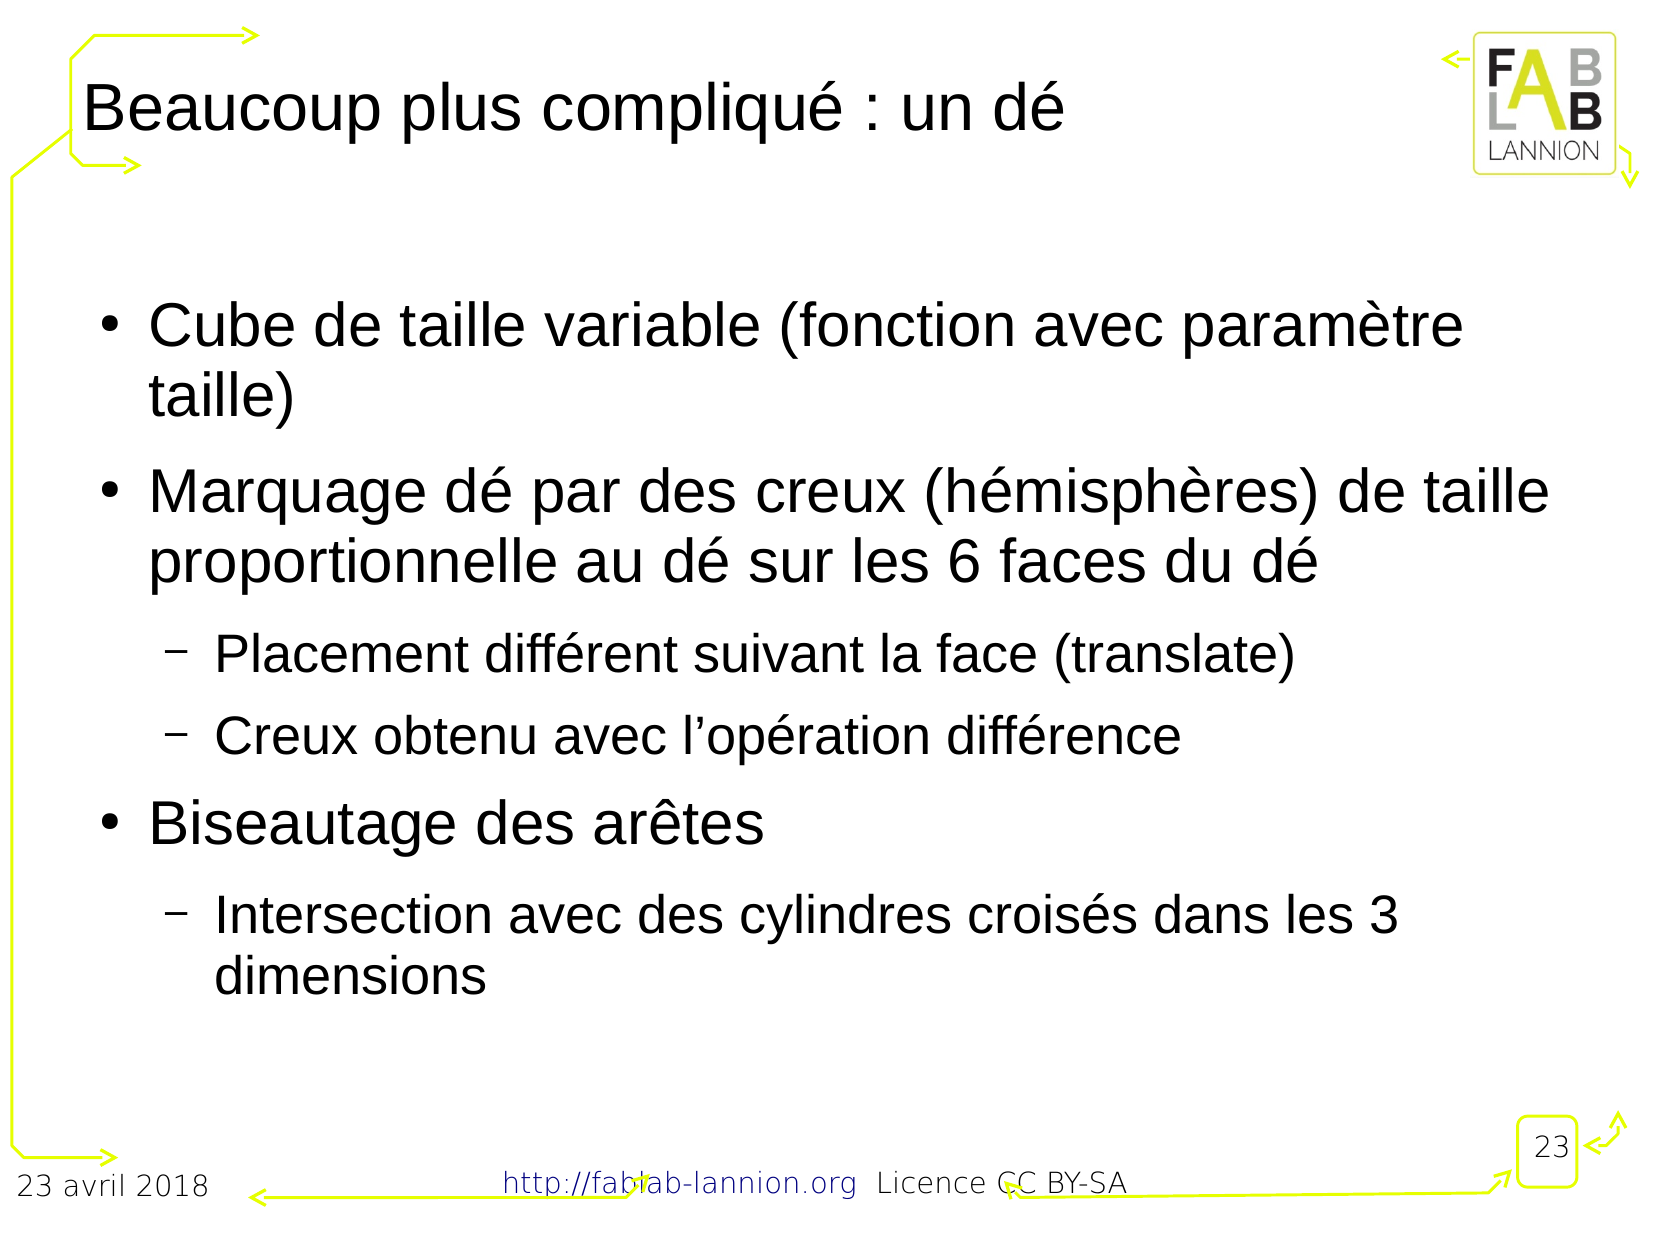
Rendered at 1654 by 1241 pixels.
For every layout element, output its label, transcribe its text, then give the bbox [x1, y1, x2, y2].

title Beaucoup plus compliqué : un dé [82, 49, 1441, 166]
list Cube de taille variable (fonction avec paramètre taille) Marquage dé par des creux (hémisphères) de taille proportionnelle au dé sur les 6 faces du dé Placement différent suivant la face (translate) Creux obtenu avec l’opération différence Biseautage des arêtes Intersection avec des cylindres croisés dans les 3 dimensions [82, 290, 1571, 1010]
picture [1470, 29, 1619, 178]
